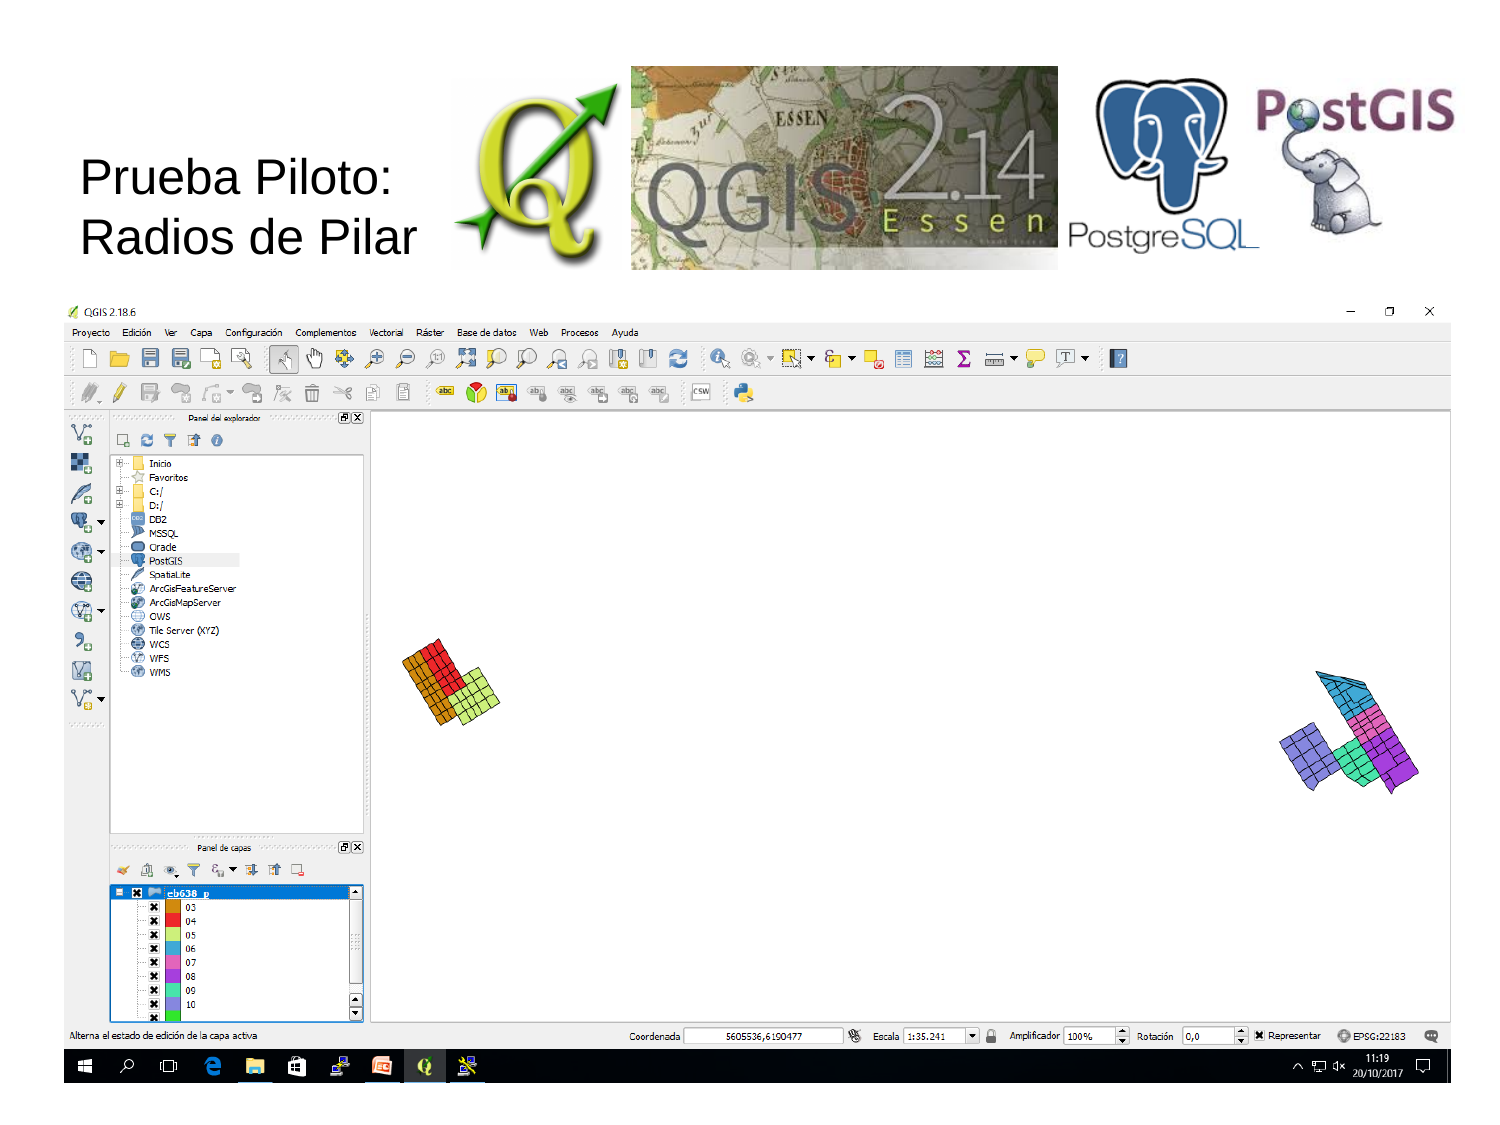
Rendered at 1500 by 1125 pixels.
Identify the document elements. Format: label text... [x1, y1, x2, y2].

text_box Prueba Piloto: Radios de Pilar [64, 137, 786, 273]
picture [1069, 78, 1465, 254]
picture [451, 78, 622, 270]
picture [64, 302, 1451, 1083]
picture [631, 66, 1058, 270]
